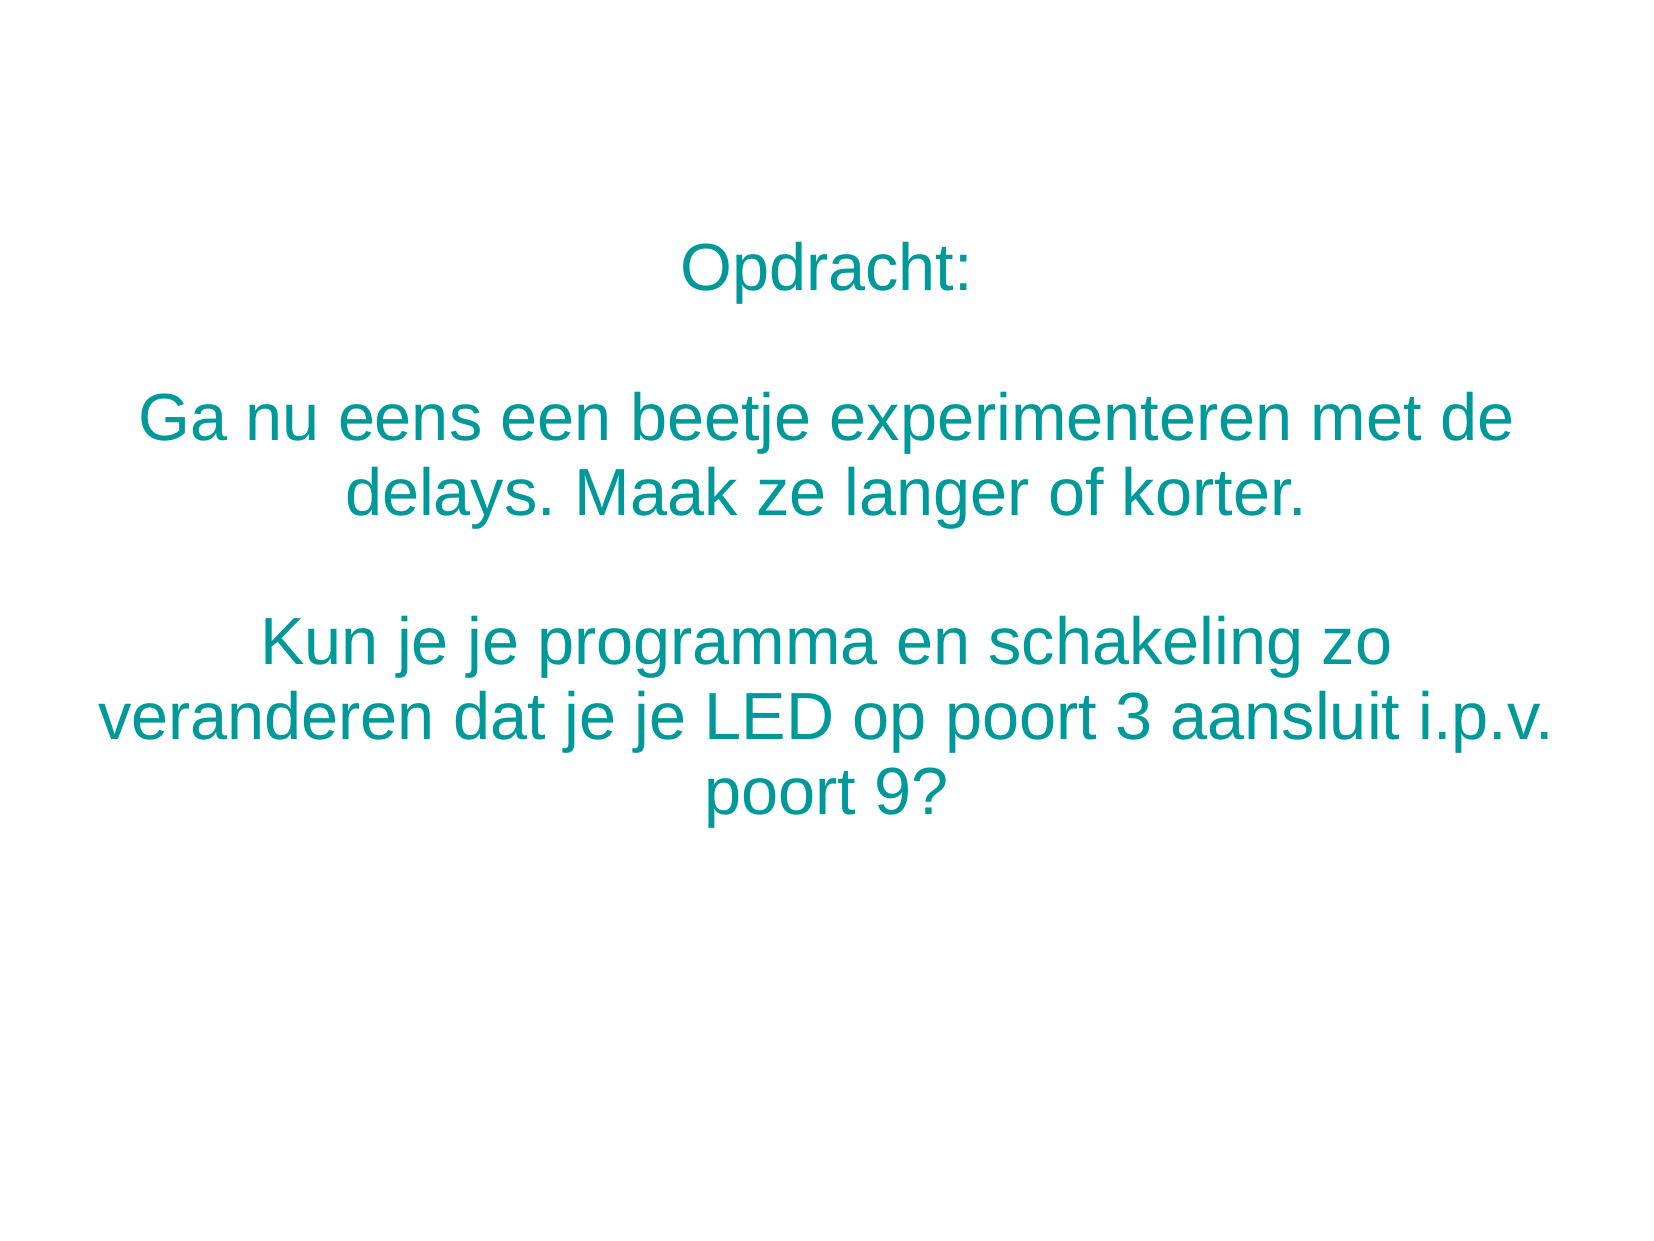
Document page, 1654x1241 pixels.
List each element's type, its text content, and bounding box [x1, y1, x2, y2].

subtitle Opdracht: Ga nu eens een beetje experimenteren met de delays. Maak ze langer of korter. Kun je je programma en schakeling zo veranderen dat je je LED op poort 3 aansluit i.p.v. poort 9? [82, 49, 1571, 1010]
